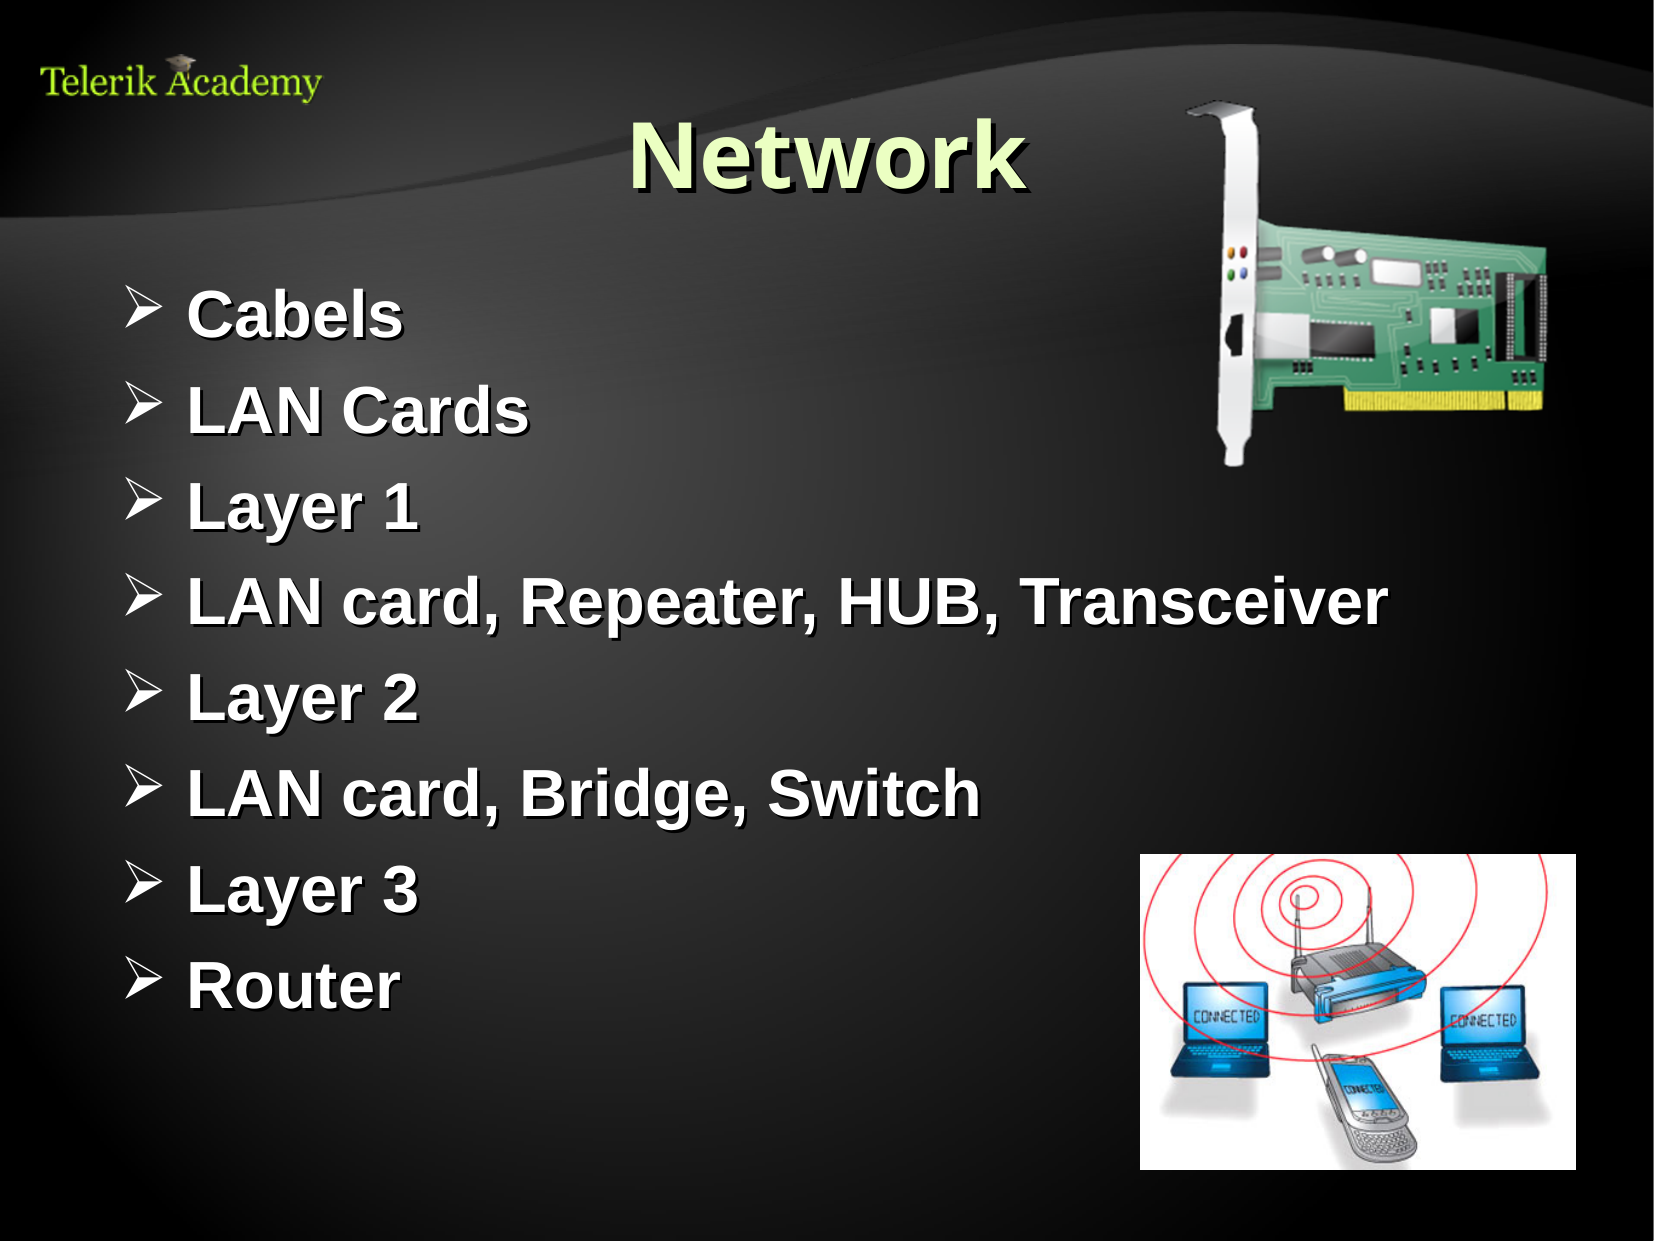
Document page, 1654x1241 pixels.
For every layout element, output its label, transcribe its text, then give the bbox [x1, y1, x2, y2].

title Network [82, 49, 1571, 257]
subtitle Cabels LAN Cards Layer 1 LAN card, Repeater, HUB, Transceiver Layer 2 LAN card, Bridge, Switch Layer 3 Router [120, 277, 1636, 1023]
picture [0, 0, 1654, 1241]
